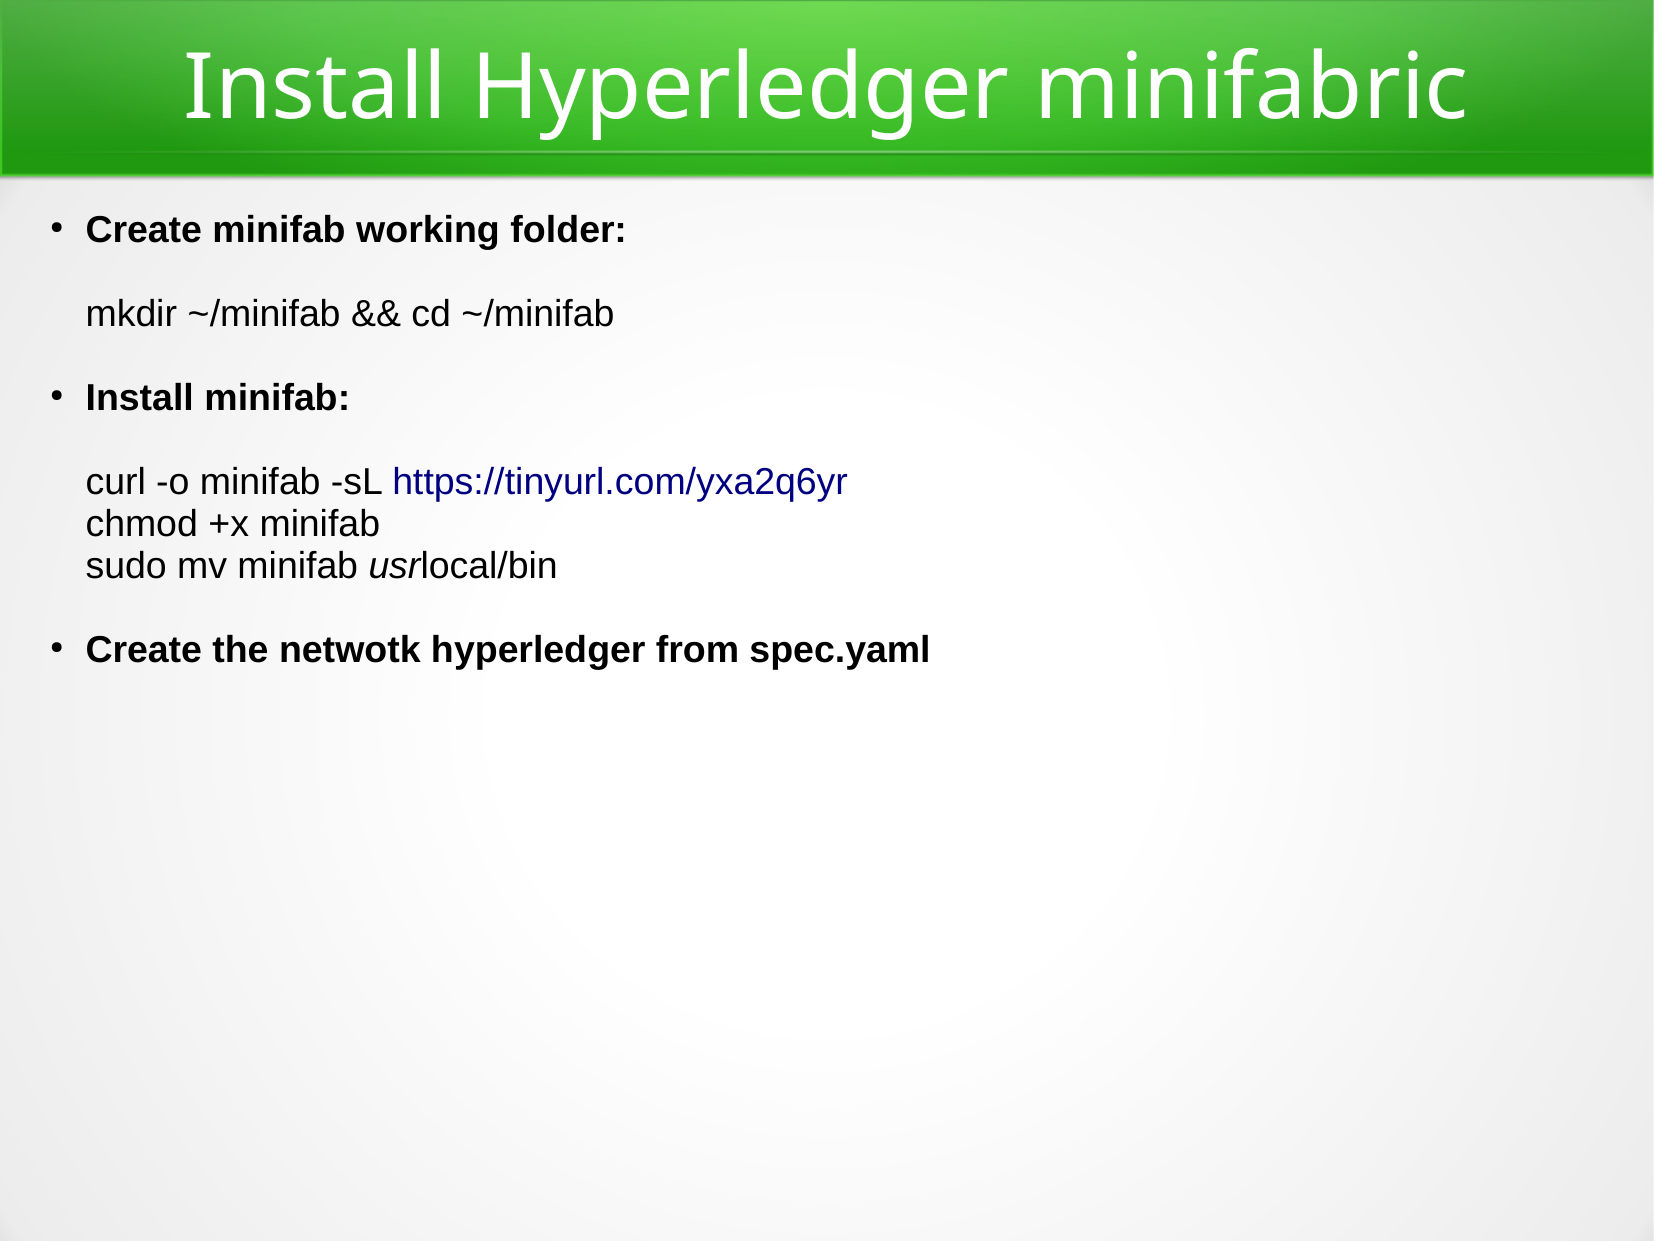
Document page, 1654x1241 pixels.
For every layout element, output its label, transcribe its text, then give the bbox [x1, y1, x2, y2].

text_box Create minifab working folder: mkdir ~/minifab && cd ~/minifab Install minifab: curl -o minifab -sL https://tinyurl.com/yxa2q6yr chmod +x minifab sudo mv minifab usrlocal/bin Create the netwotk hyperledger from spec.yaml [35, 200, 1619, 1014]
picture [0, 0, 1654, 1241]
title Install Hyperledger minifabric [82, 11, 1571, 154]
